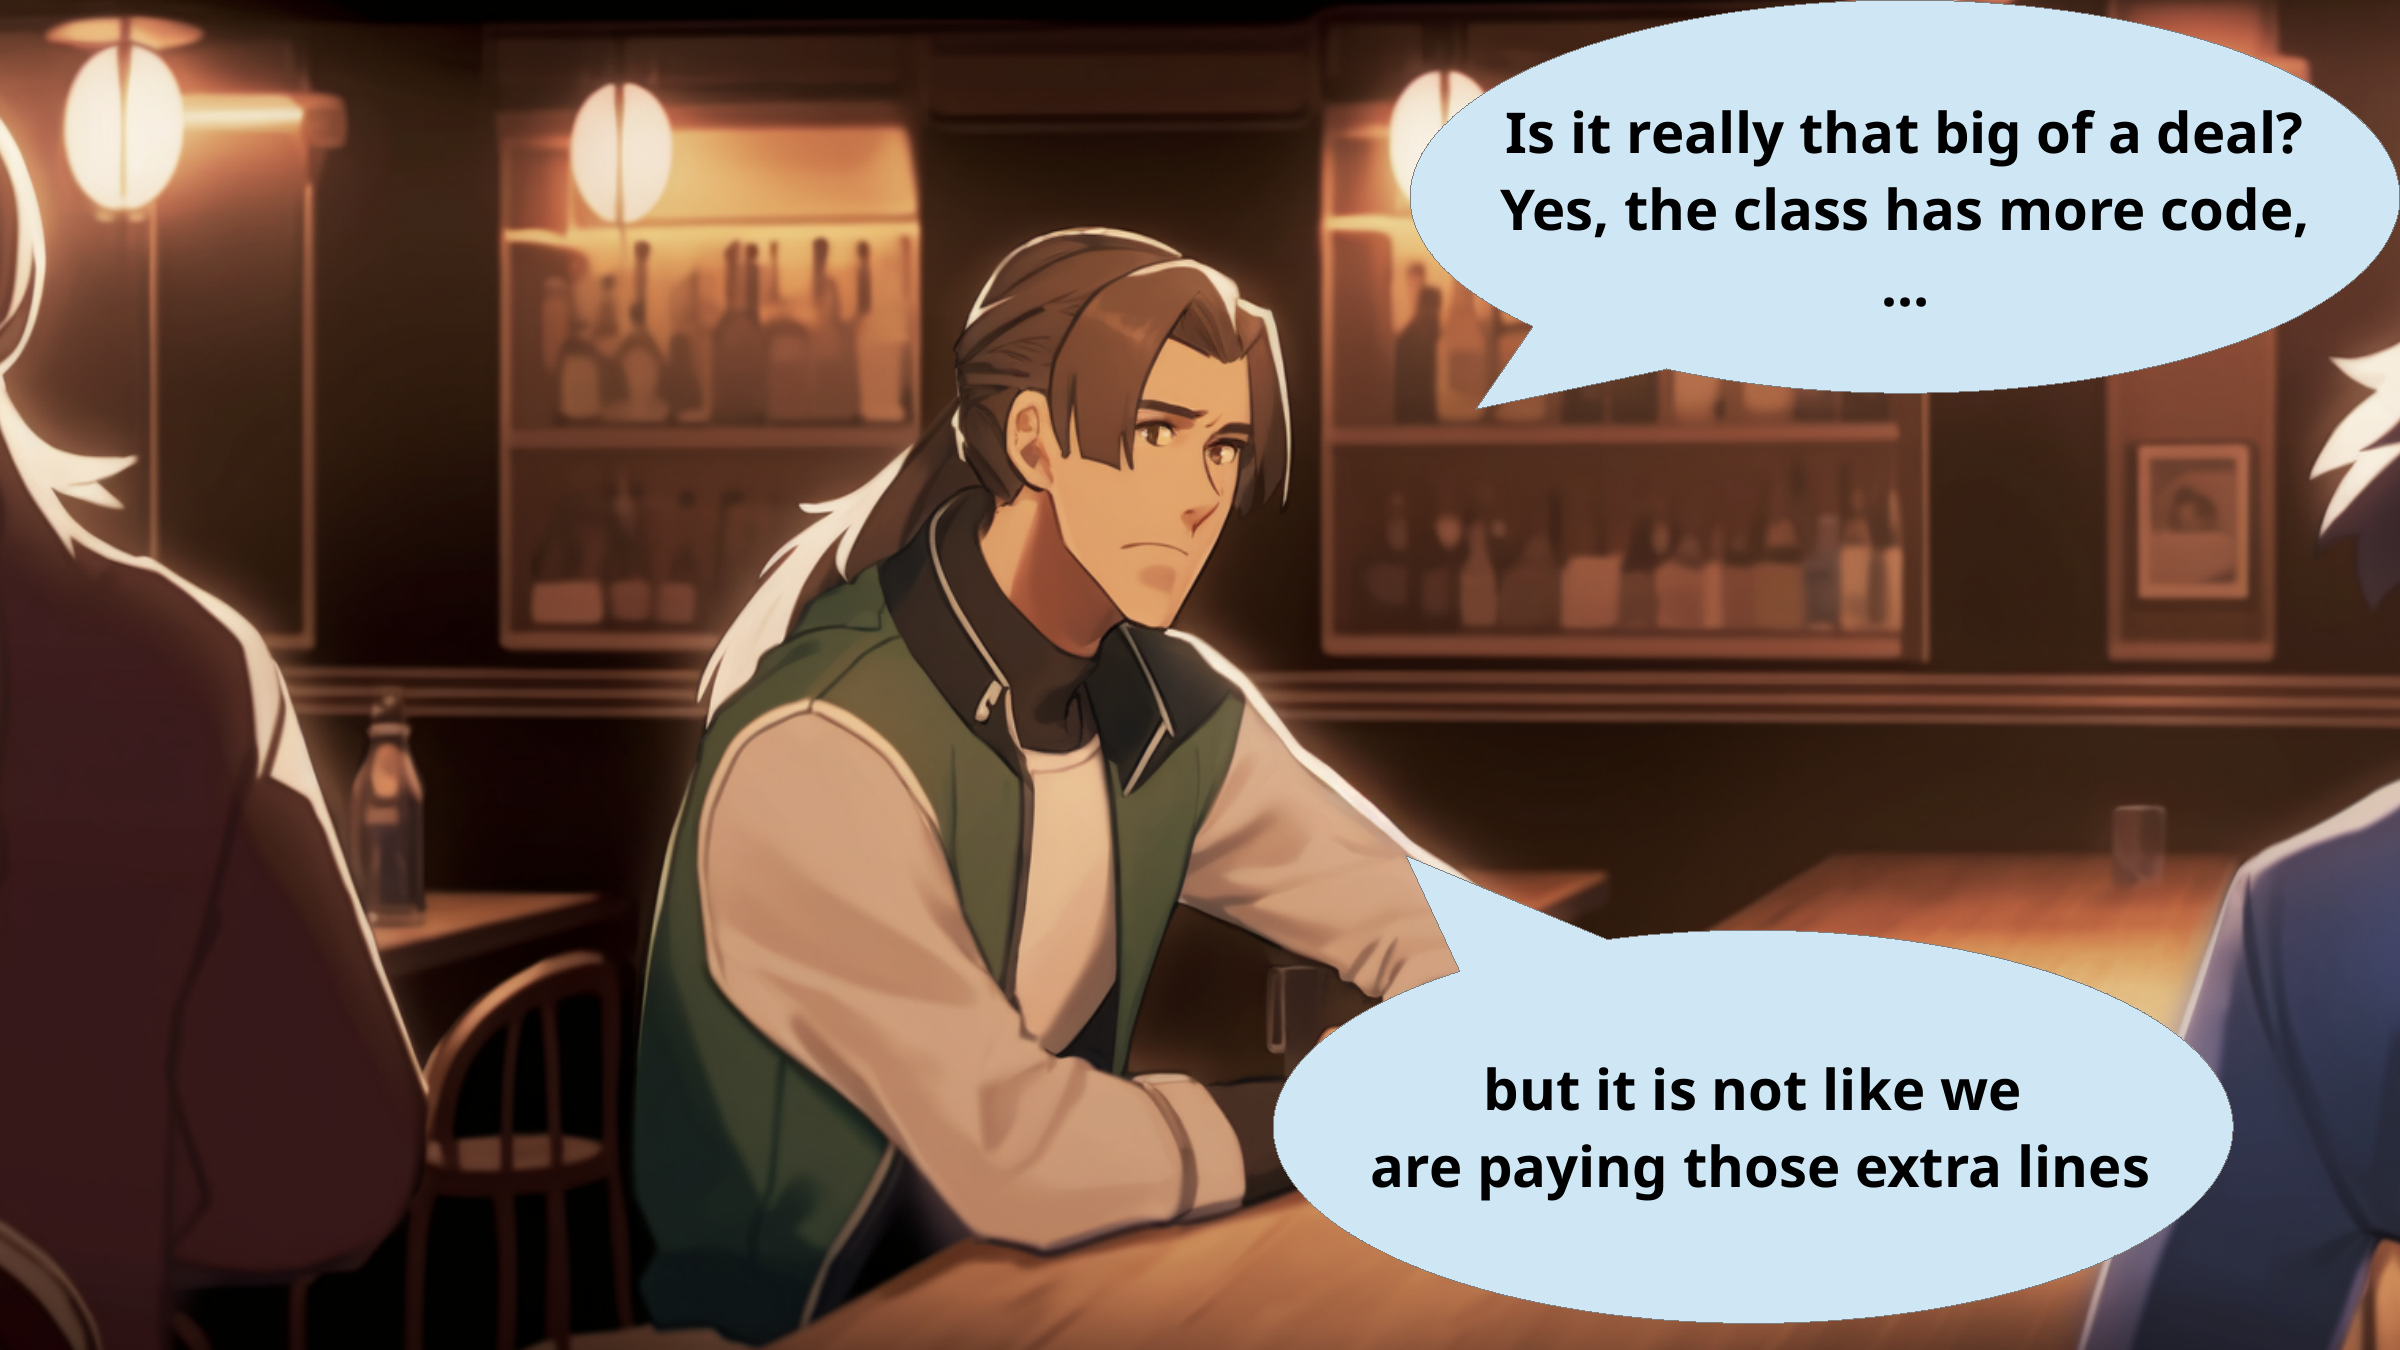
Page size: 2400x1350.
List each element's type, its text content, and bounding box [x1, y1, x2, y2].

text_box Is it really that big of a deal? Yes, the class has more code, … [1410, 0, 2400, 410]
picture [0, 0, 2400, 1350]
picture [1955, 0, 2400, 184]
text_box but it is not like we are paying those extra lines [1273, 855, 2234, 1324]
